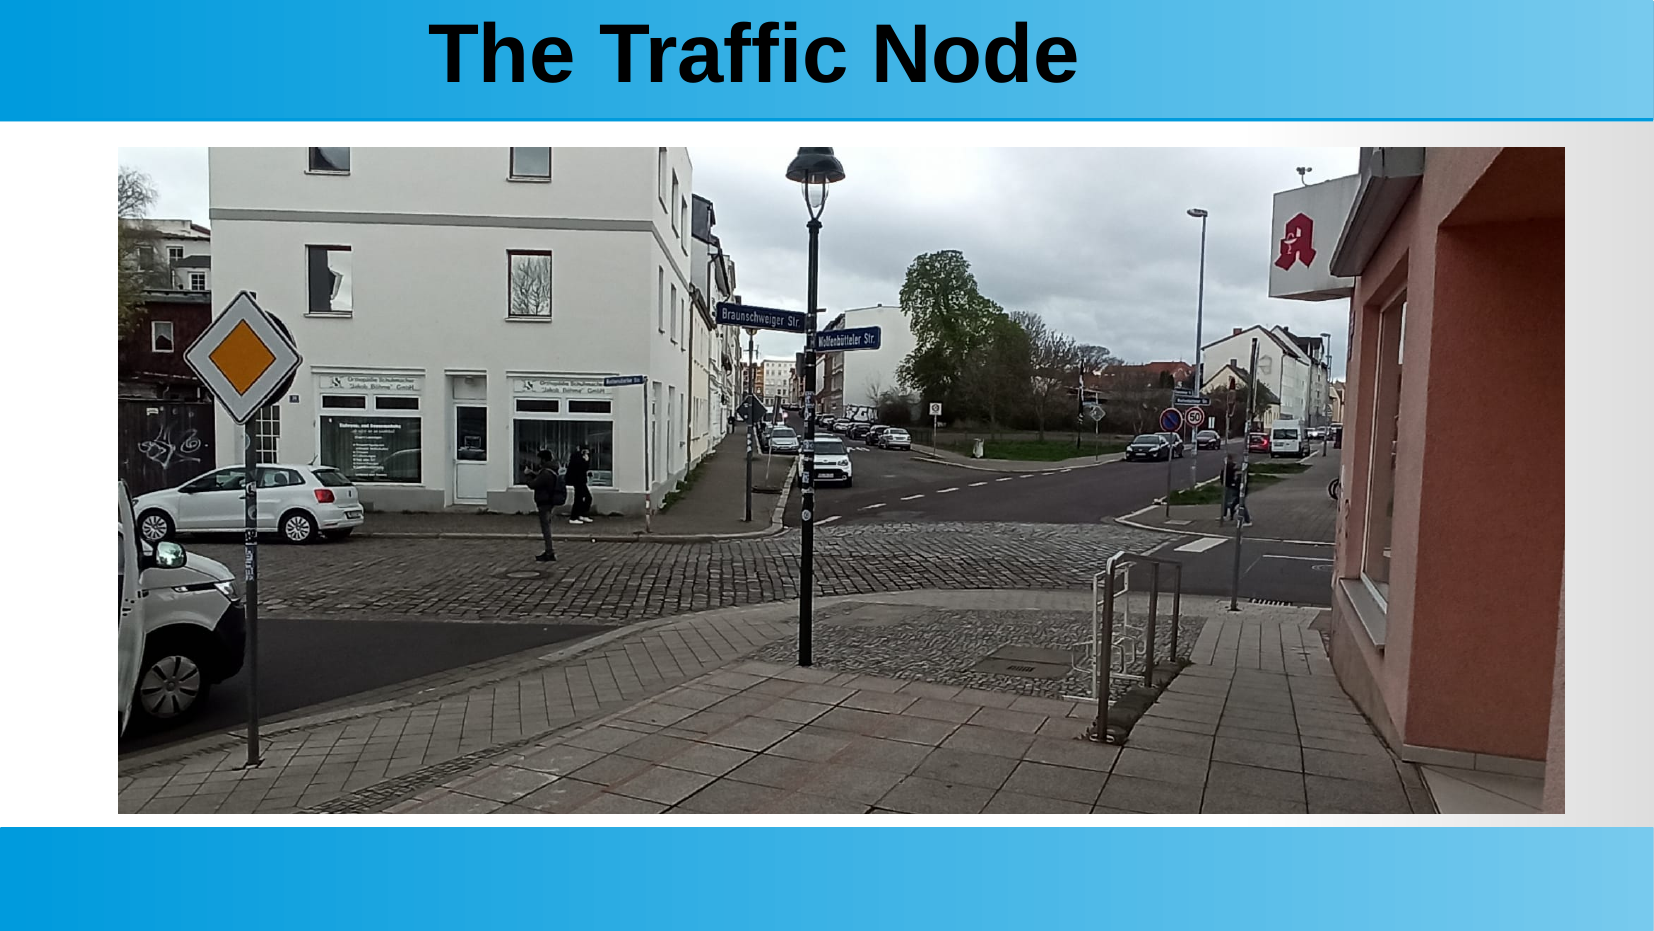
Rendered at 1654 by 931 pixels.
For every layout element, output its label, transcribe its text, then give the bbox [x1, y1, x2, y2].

text_box The Traffic Node [413, 0, 1654, 294]
picture [118, 147, 1565, 814]
